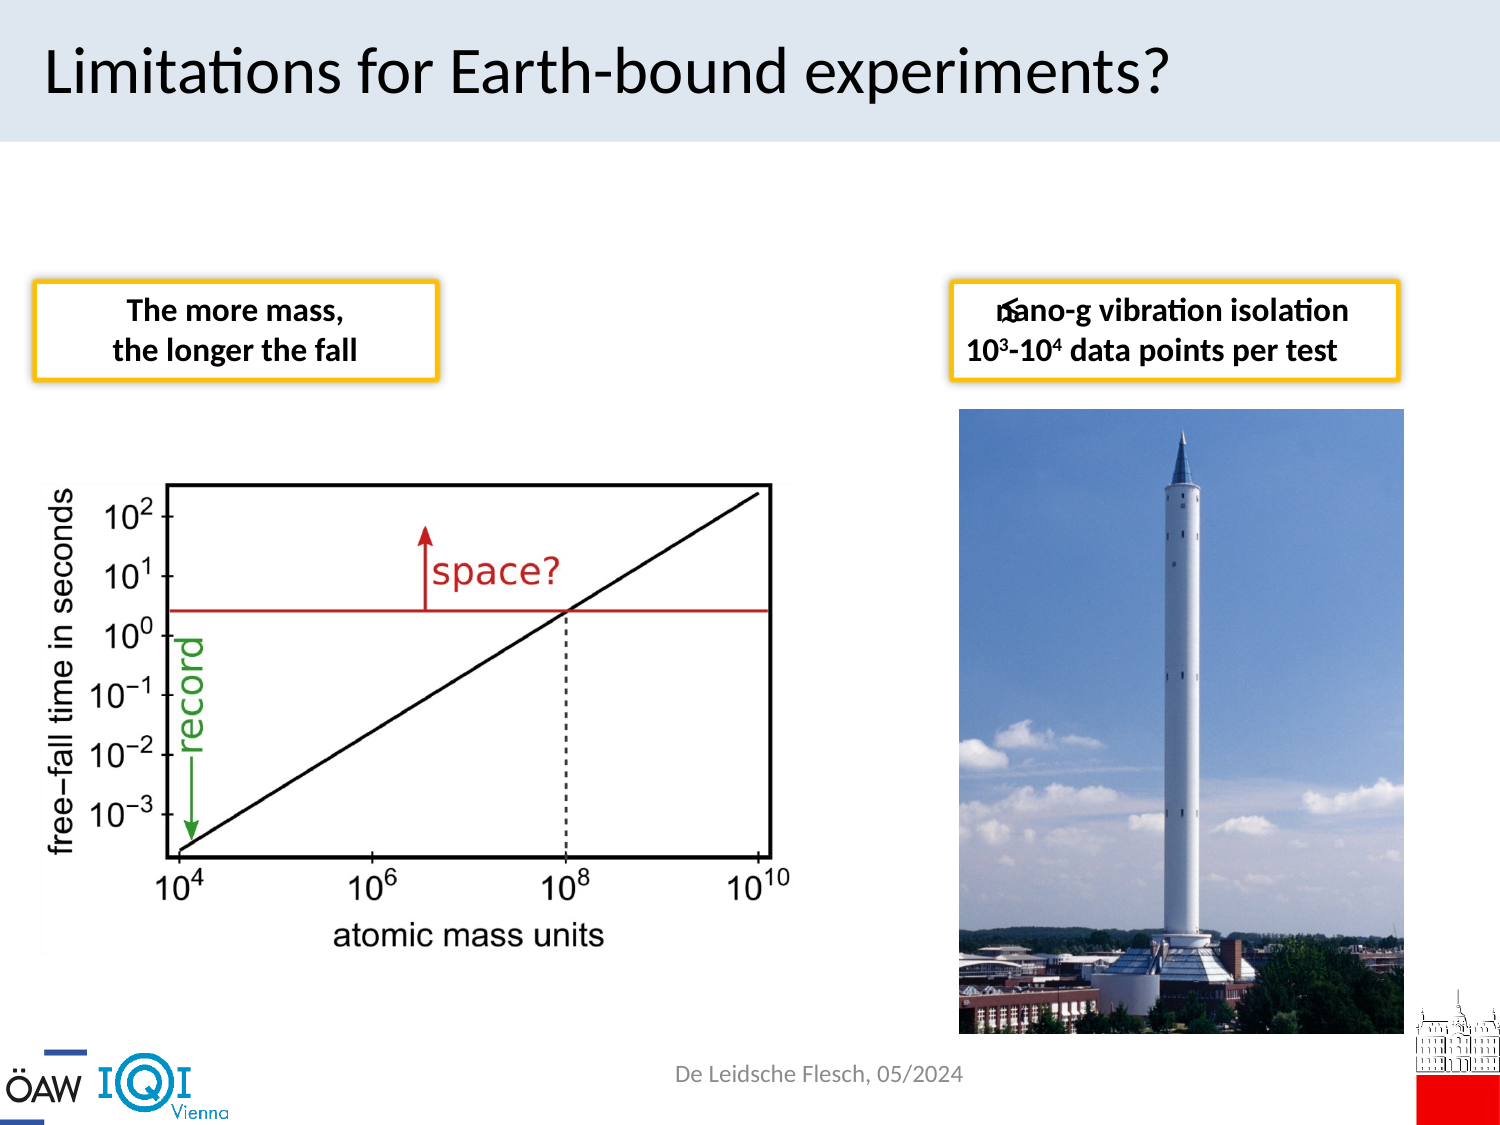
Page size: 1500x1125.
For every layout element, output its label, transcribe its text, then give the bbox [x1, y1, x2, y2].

picture [1416, 988, 1500, 1125]
picture [94, 1049, 234, 1124]
picture [33, 475, 800, 962]
title Limitations for Earth-bound experiments? [29, 7, 1317, 126]
chart [993, 285, 1031, 331]
picture [959, 409, 1404, 1034]
picture [0, 1049, 87, 1125]
text_box The more mass, the longer the fall [37, 284, 435, 378]
text_box nano-g vibration isolation 103-104 data points per test [954, 284, 1396, 378]
